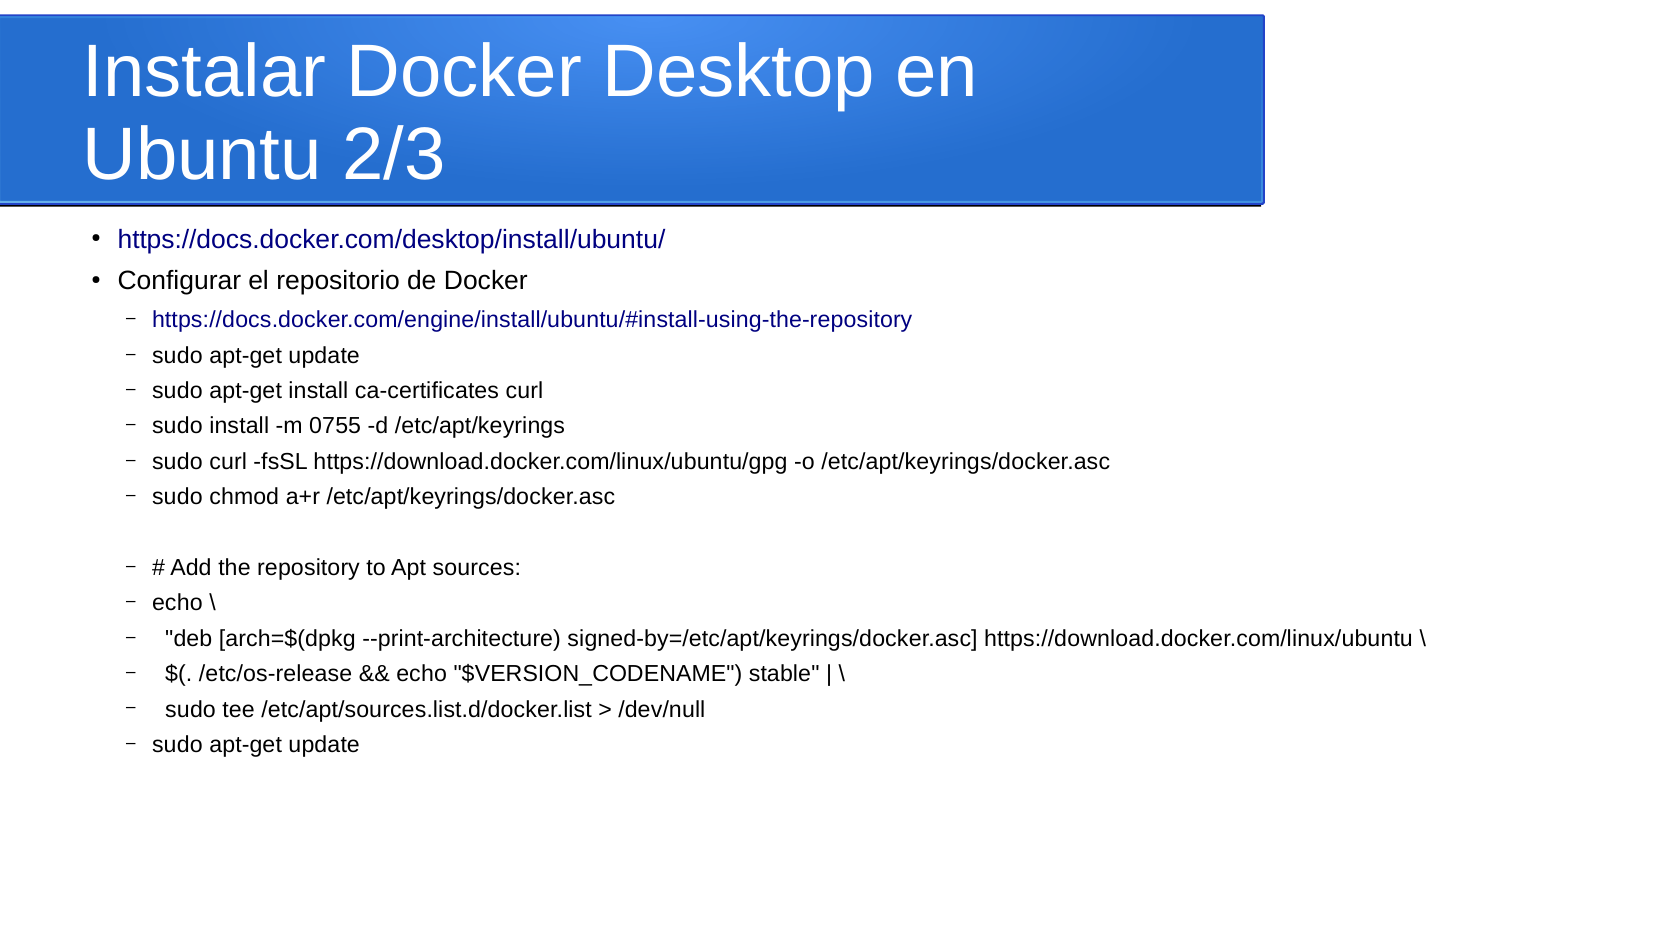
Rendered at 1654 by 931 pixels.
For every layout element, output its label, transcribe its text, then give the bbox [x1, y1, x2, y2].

title Instalar Docker Desktop en Ubuntu 2/3 [82, 29, 1235, 196]
list https://docs.docker.com/desktop/install/ubuntu/ Configurar el repositorio de Docker https://docs.docker.com/engine/install/ubuntu/#install-using-the-repository sudo apt-get update sudo apt-get install ca-certificates curl sudo install -m 0755 -d /etc/apt/keyrings sudo curl -fsSL https://download.docker.com/linux/ubuntu/gpg -o /etc/apt/keyrings/docker.asc sudo chmod a+r /etc/apt/keyrings/docker.asc # Add the repository to Apt sources: echo \ "deb [arch=$(dpkg --print-architecture) signed-by=/etc/apt/keyrings/docker.asc] https://download.docker.com/linux/ubuntu \ $(. /etc/os-release && echo "$VERSION_CODENAME") stable" | \ sudo tee /etc/apt/sources.list.d/docker.list > /dev/null sudo apt-get update [82, 224, 1571, 764]
